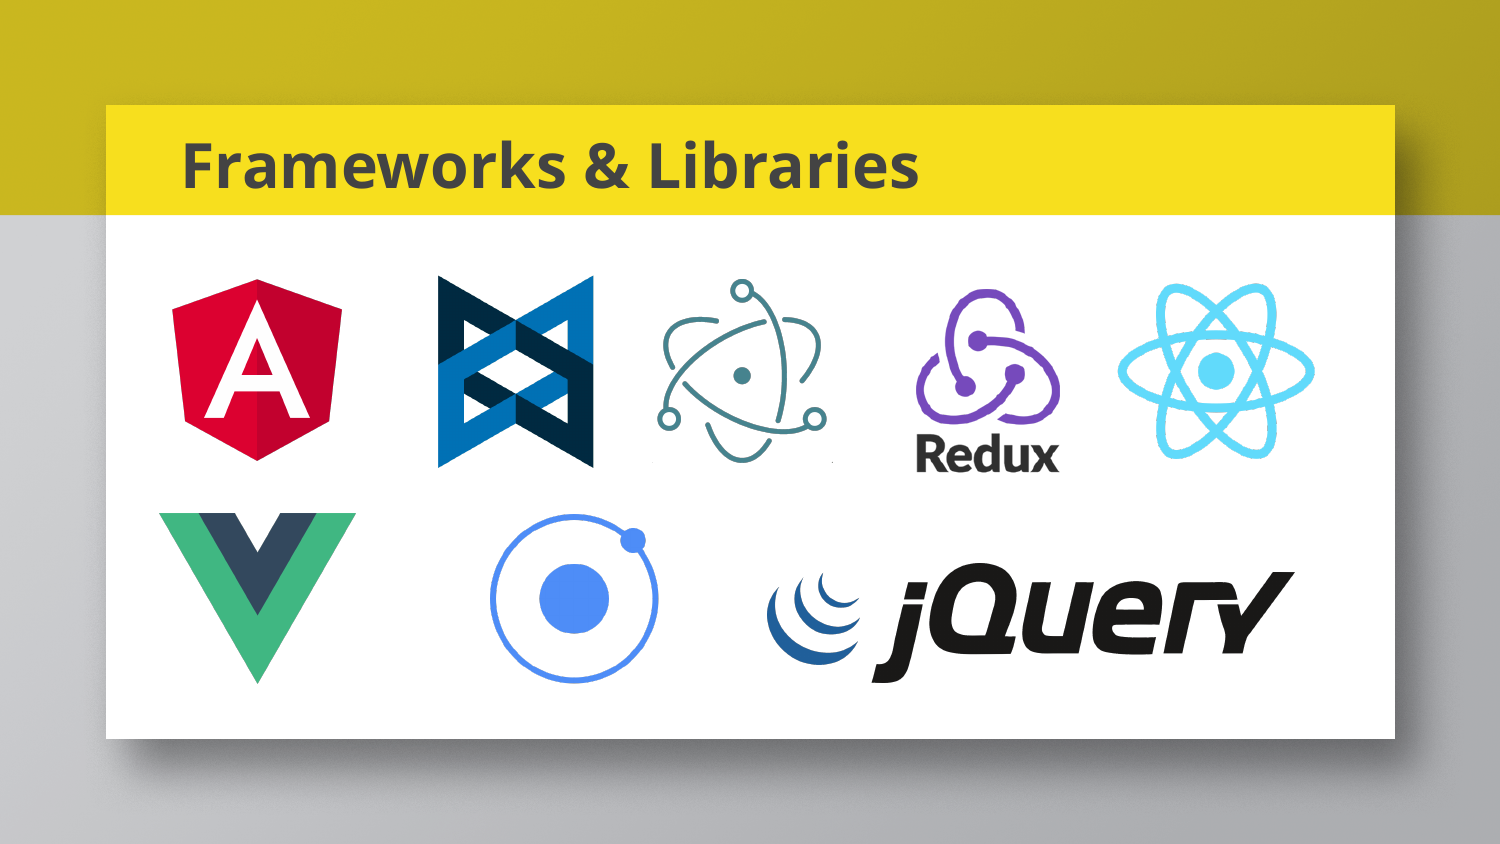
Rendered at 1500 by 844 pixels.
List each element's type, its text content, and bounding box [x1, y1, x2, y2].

title Frameworks & Libraries [165, 106, 1336, 217]
picture [0, 0, 1500, 844]
